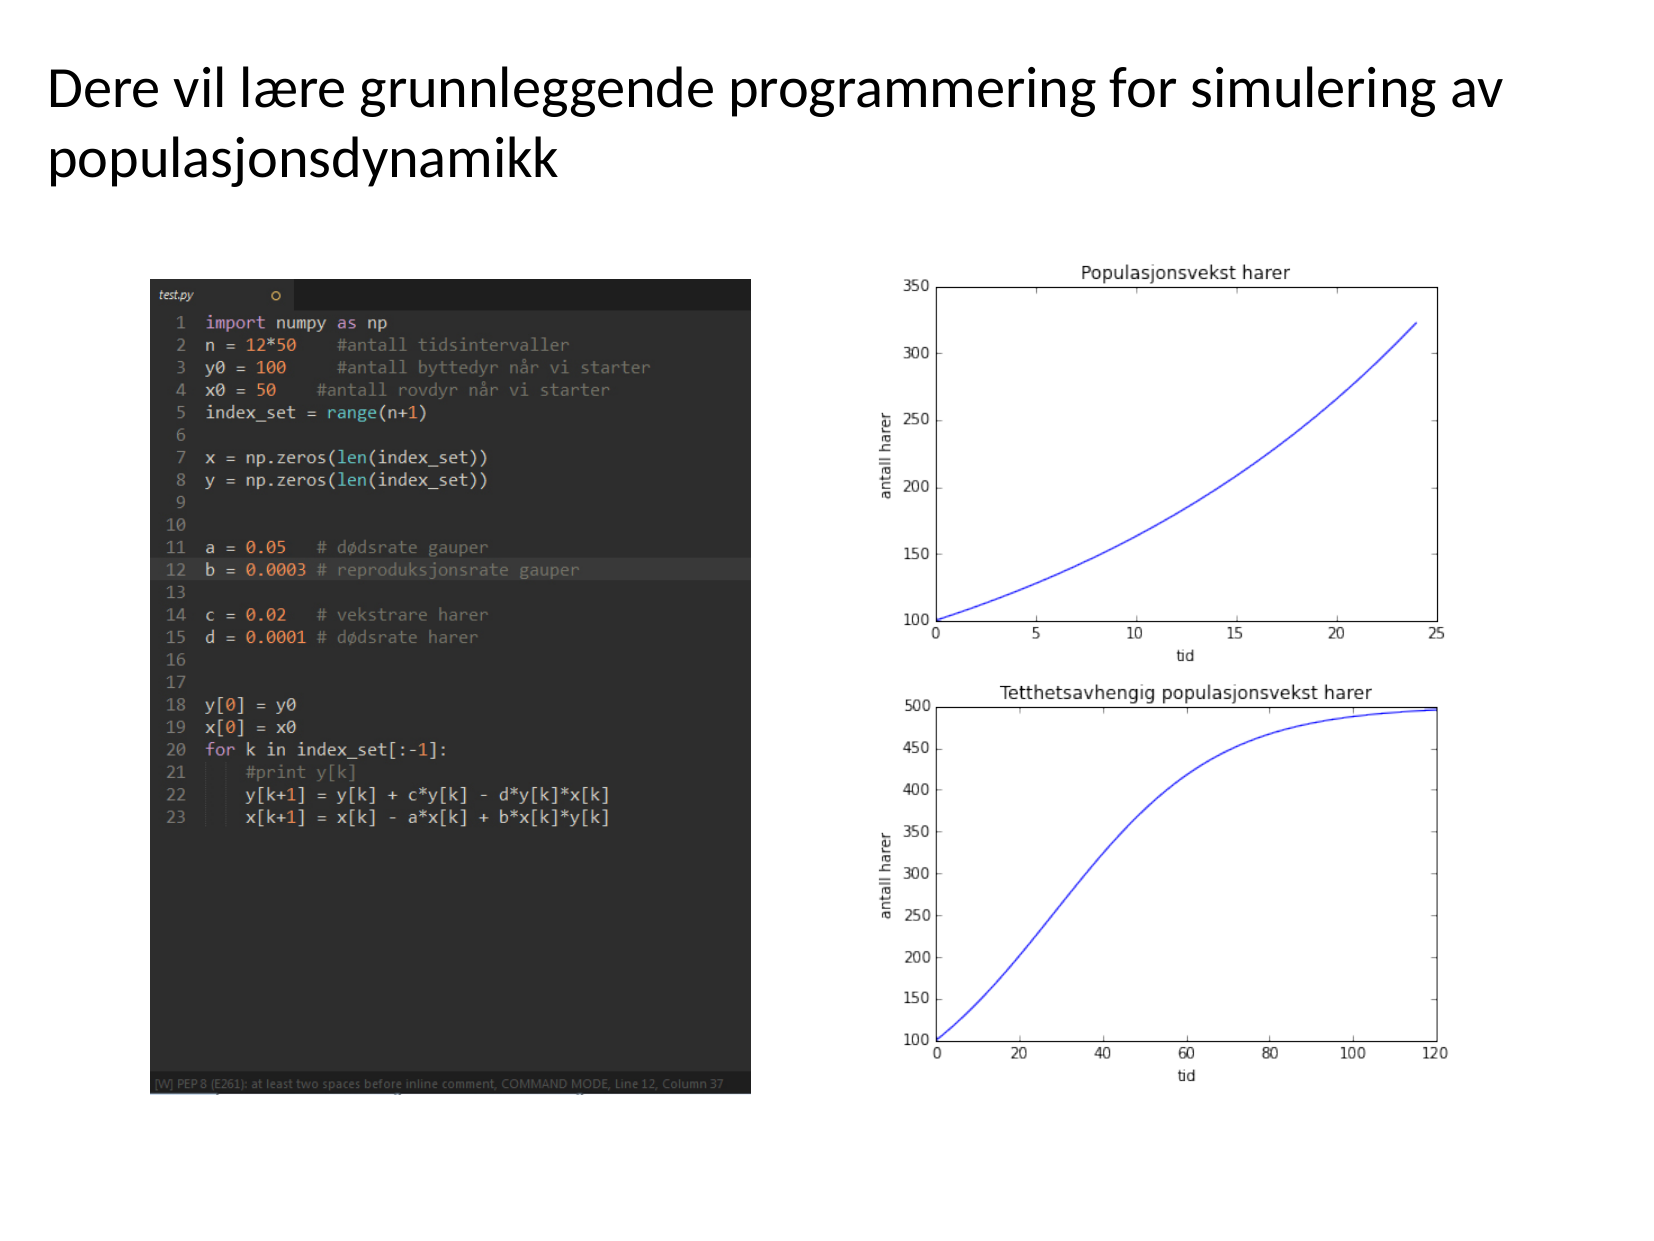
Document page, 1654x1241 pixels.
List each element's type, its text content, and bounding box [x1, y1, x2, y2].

picture [870, 254, 1459, 1096]
picture [150, 279, 751, 1096]
text_box Dere vil lære grunnleggende programmering for simulering av populasjonsdynamikk [32, 41, 1641, 270]
